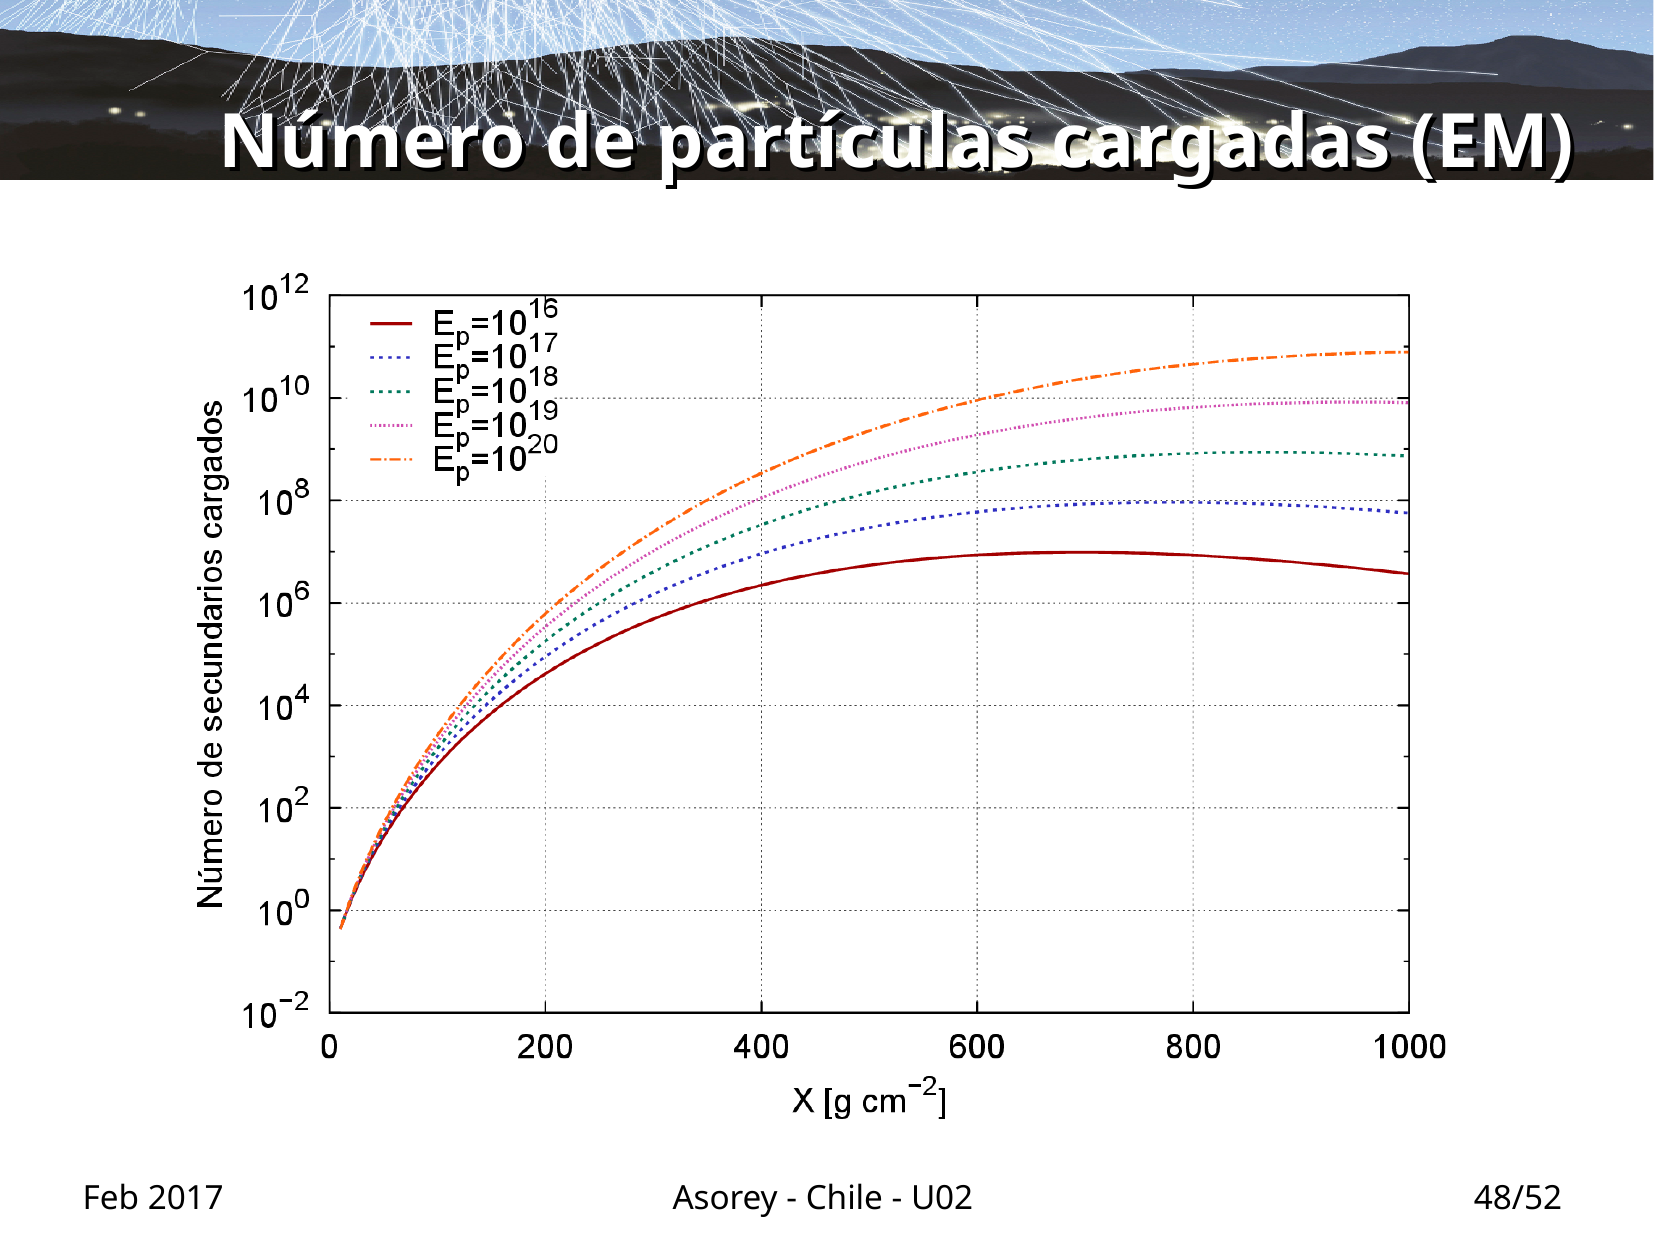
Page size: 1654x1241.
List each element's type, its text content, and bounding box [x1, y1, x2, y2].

title Número de partículas cargadas (EM) [86, 27, 1575, 248]
picture [0, 0, 1654, 180]
picture [183, 254, 1470, 1155]
